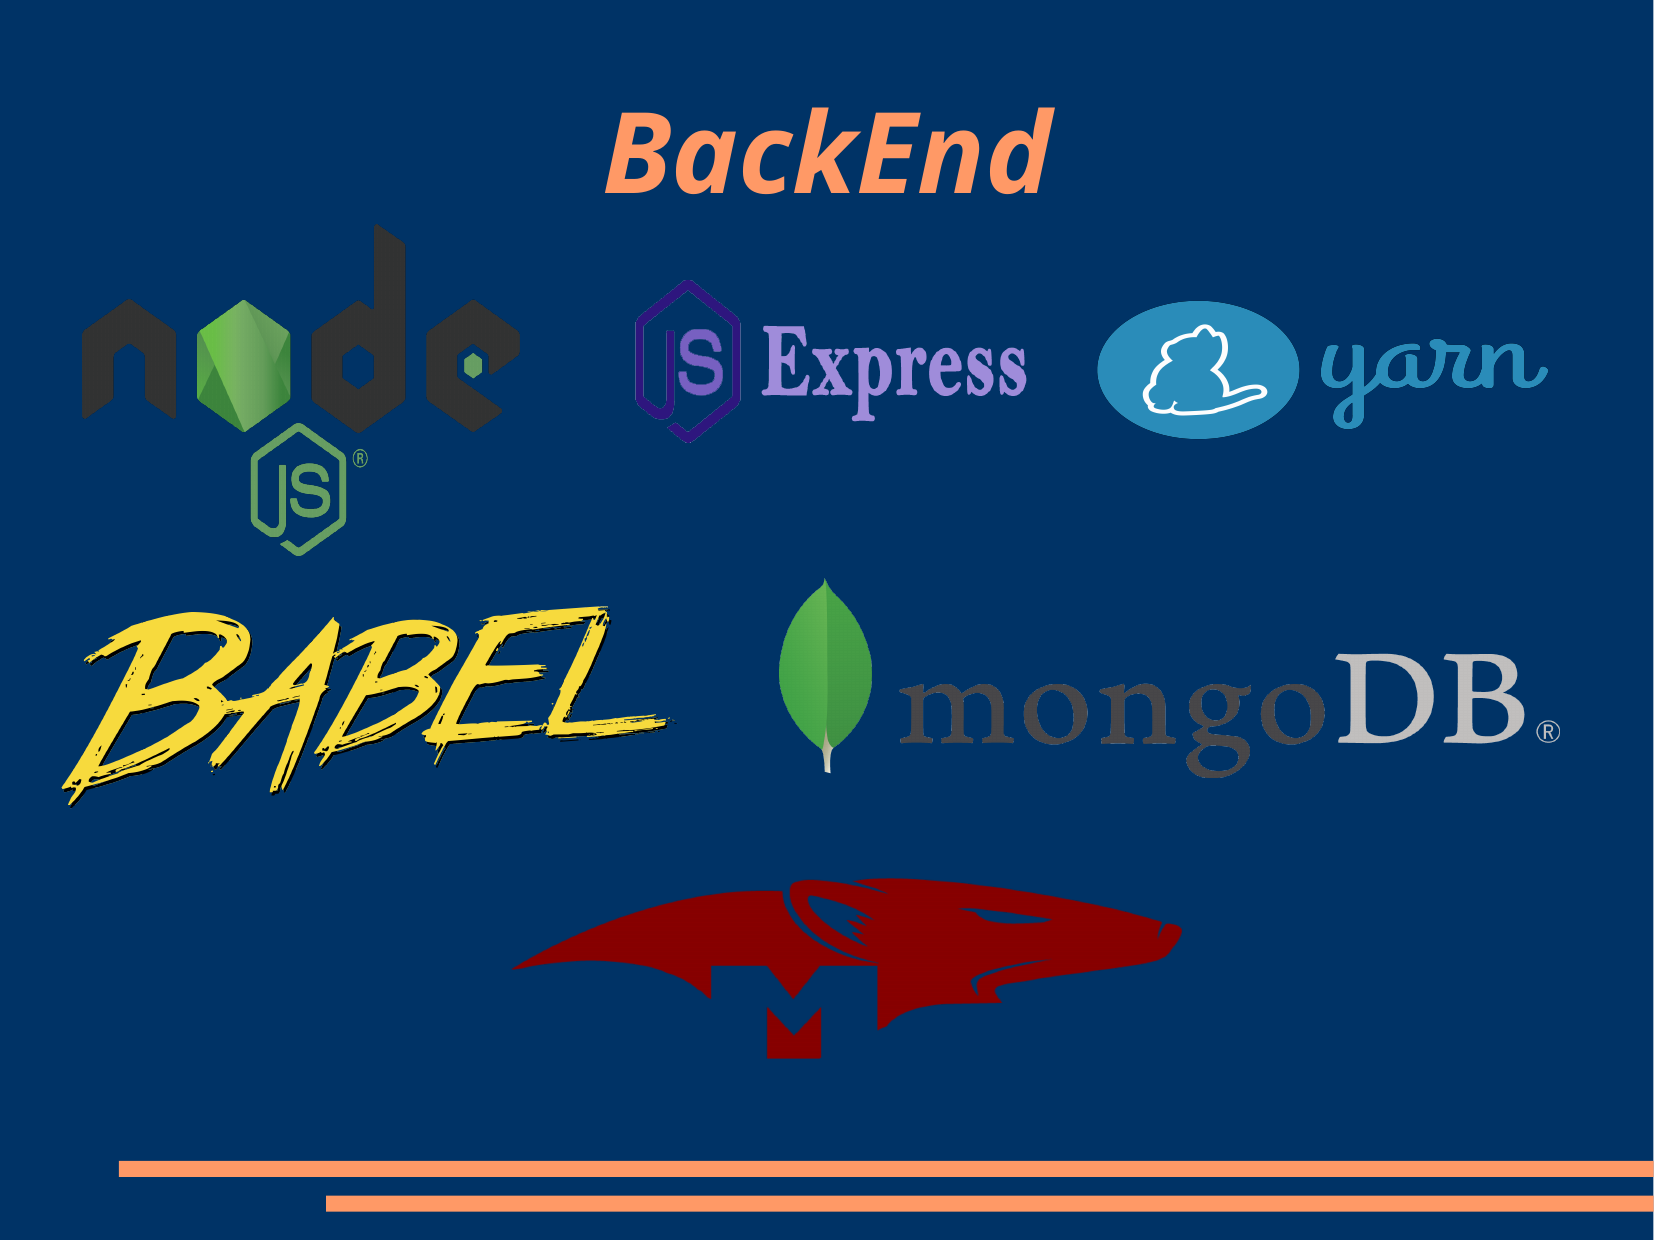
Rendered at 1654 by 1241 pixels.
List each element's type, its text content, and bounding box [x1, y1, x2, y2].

picture [0, 566, 1193, 1063]
title BackEnd [121, 46, 1534, 254]
picture [555, 236, 1571, 481]
picture [779, 578, 1560, 778]
picture [82, 224, 520, 556]
